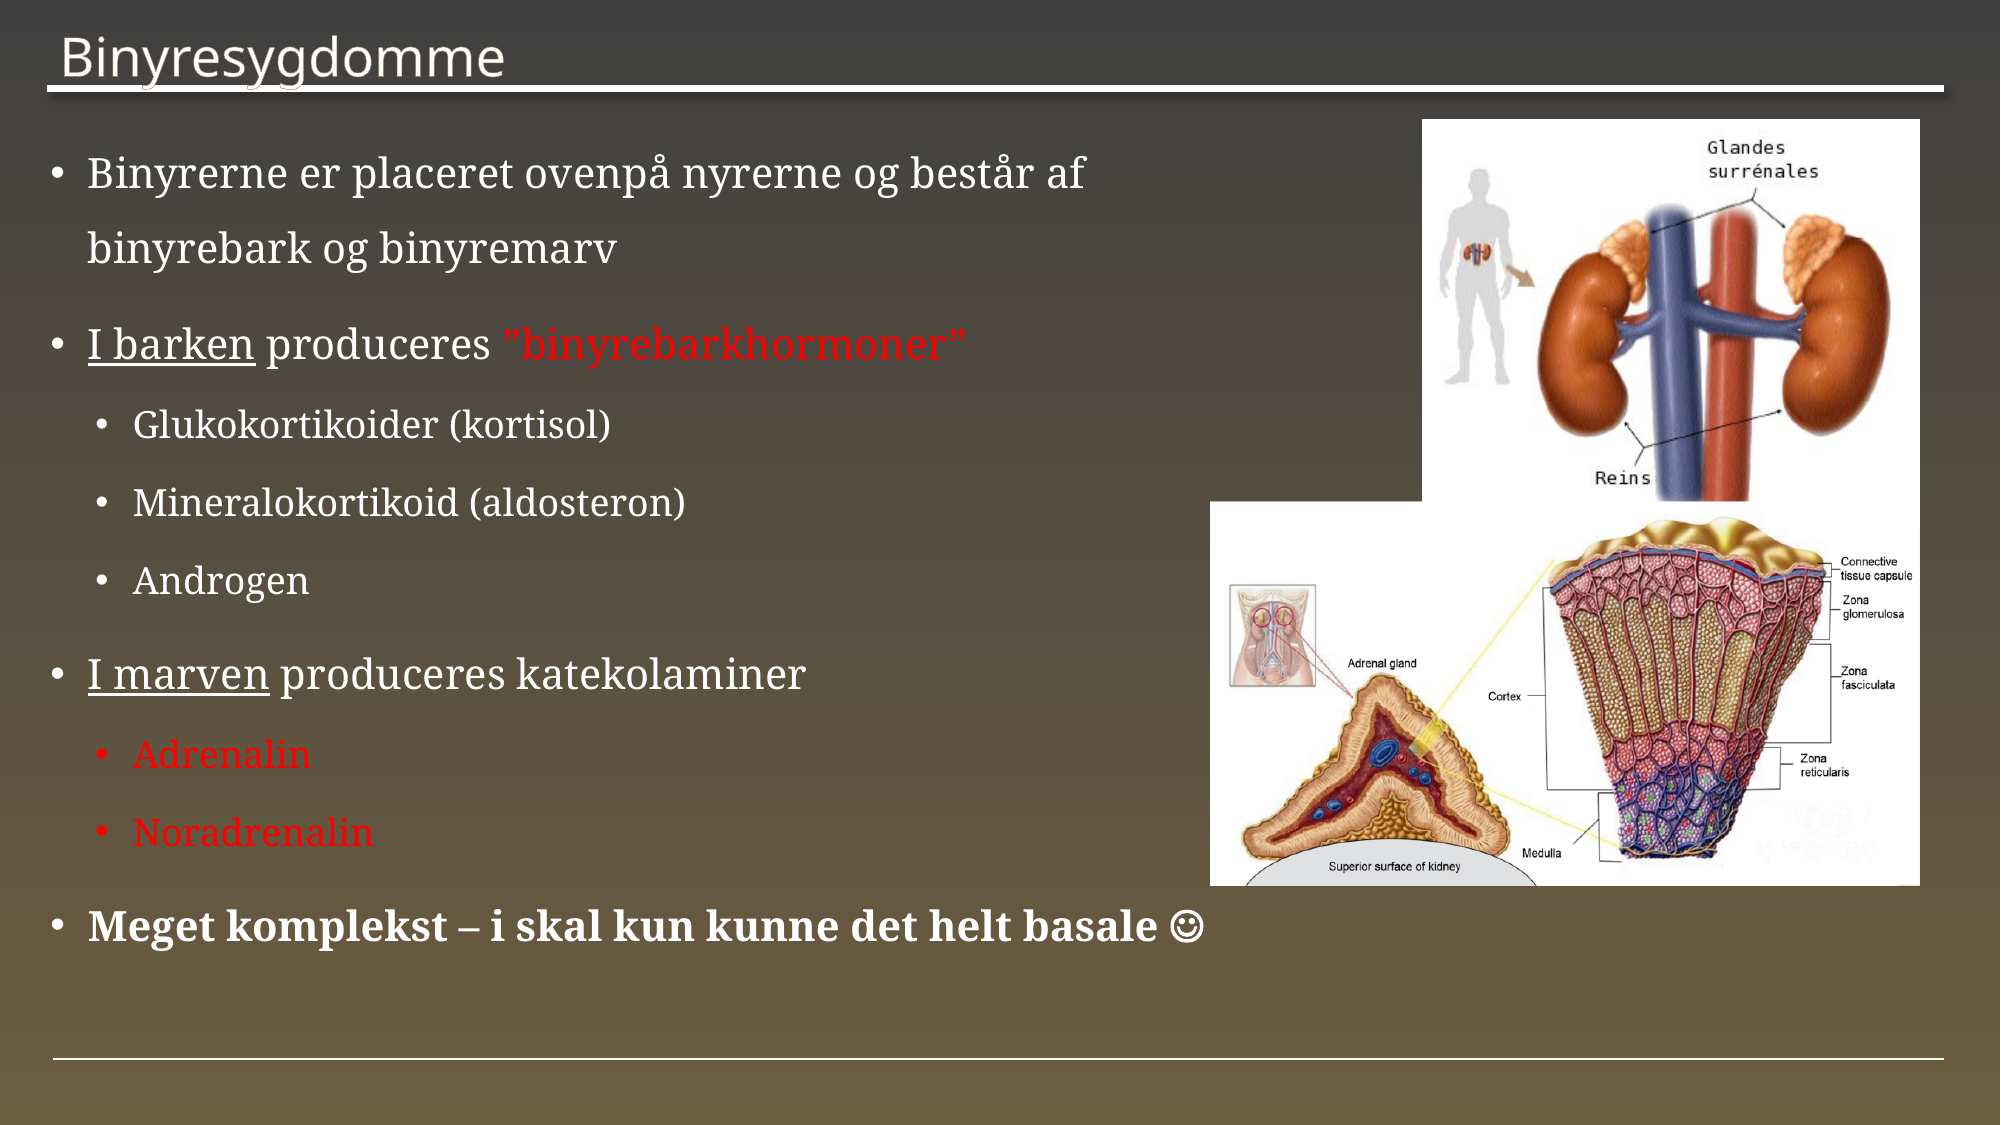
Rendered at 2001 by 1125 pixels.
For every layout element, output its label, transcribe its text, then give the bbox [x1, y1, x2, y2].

title Binyresygdomme [59, 29, 1021, 89]
list Binyrerne er placeret ovenpå nyrerne og består af binyrebark og binyremarv I barken produceres ”binyrebarkhormoner” Glukokortikoider (kortisol) Mineralokortikoid (aldosteron) Androgen I marven produceres katekolaminer Adrenalin Noradrenalin Meget komplekst – i skal kun kunne det helt basale  [50, 121, 1236, 1004]
picture [1210, 119, 1920, 886]
